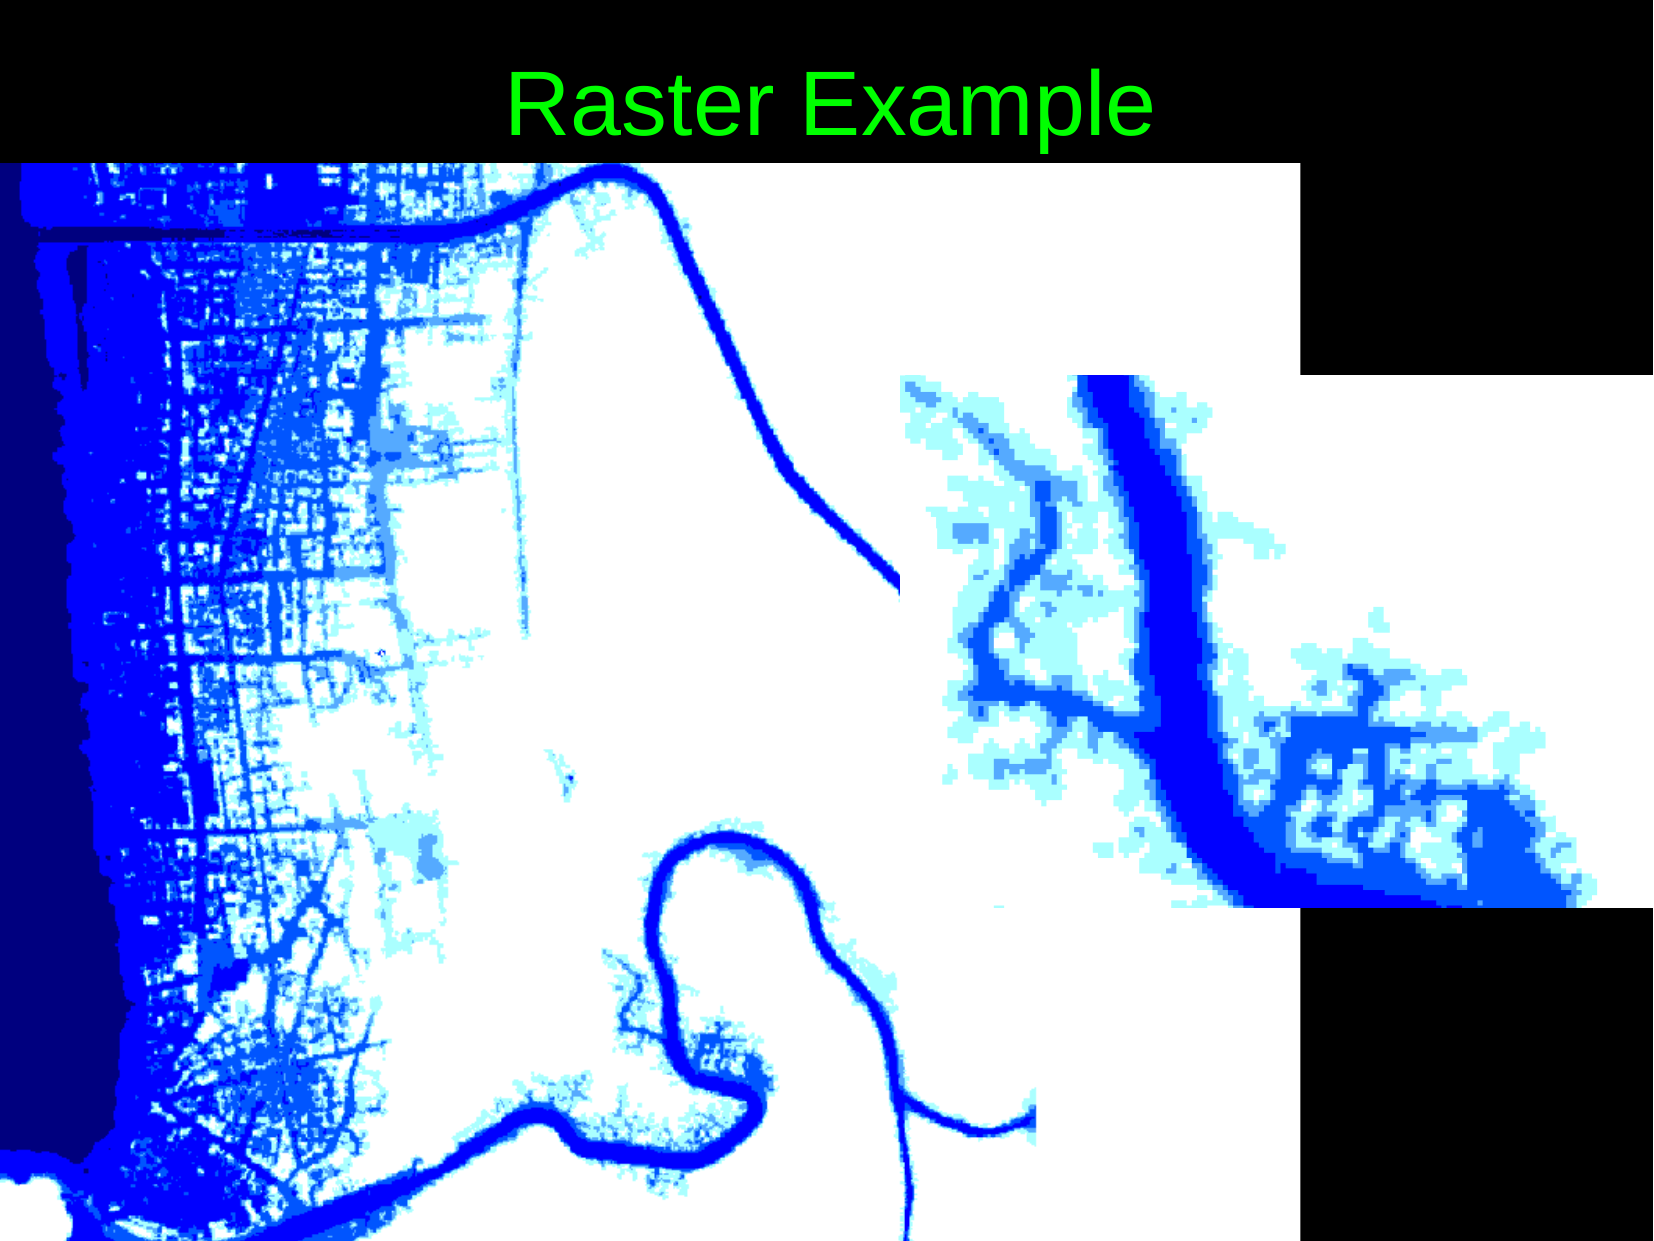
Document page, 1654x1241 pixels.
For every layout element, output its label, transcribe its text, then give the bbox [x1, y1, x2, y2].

picture [0, 163, 1654, 1241]
title Raster Example [87, 0, 1576, 208]
